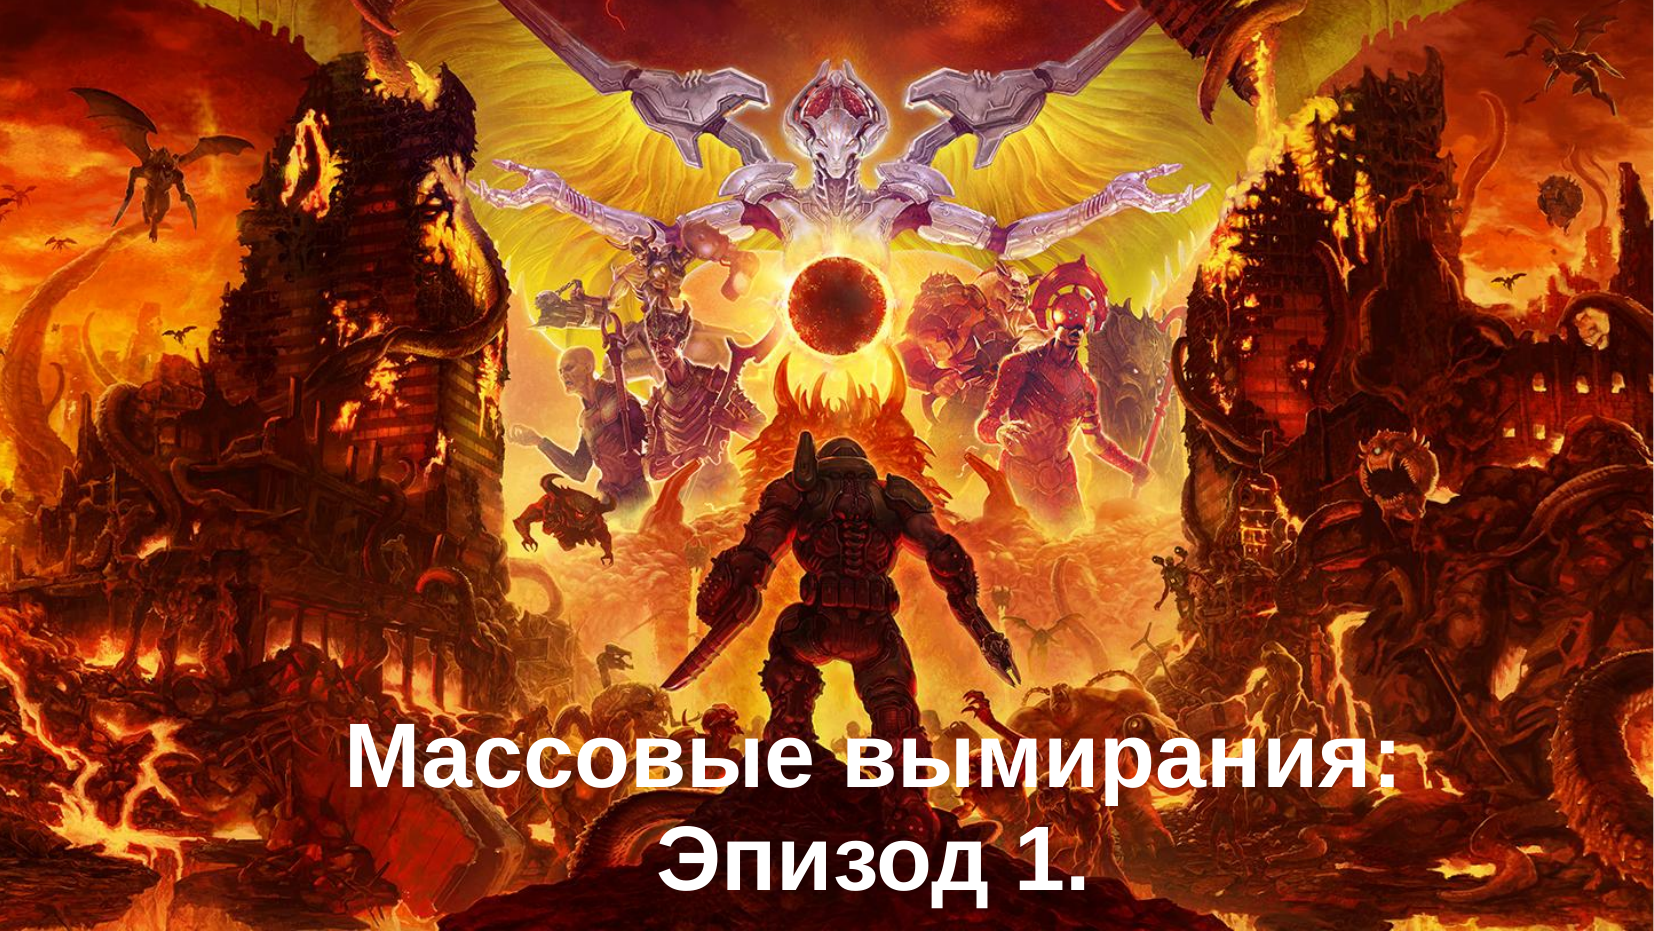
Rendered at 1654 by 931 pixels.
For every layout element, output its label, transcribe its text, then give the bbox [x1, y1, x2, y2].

title Массовые вымирания: Эпизод 1. [129, 704, 1619, 910]
picture [0, 0, 1654, 931]
